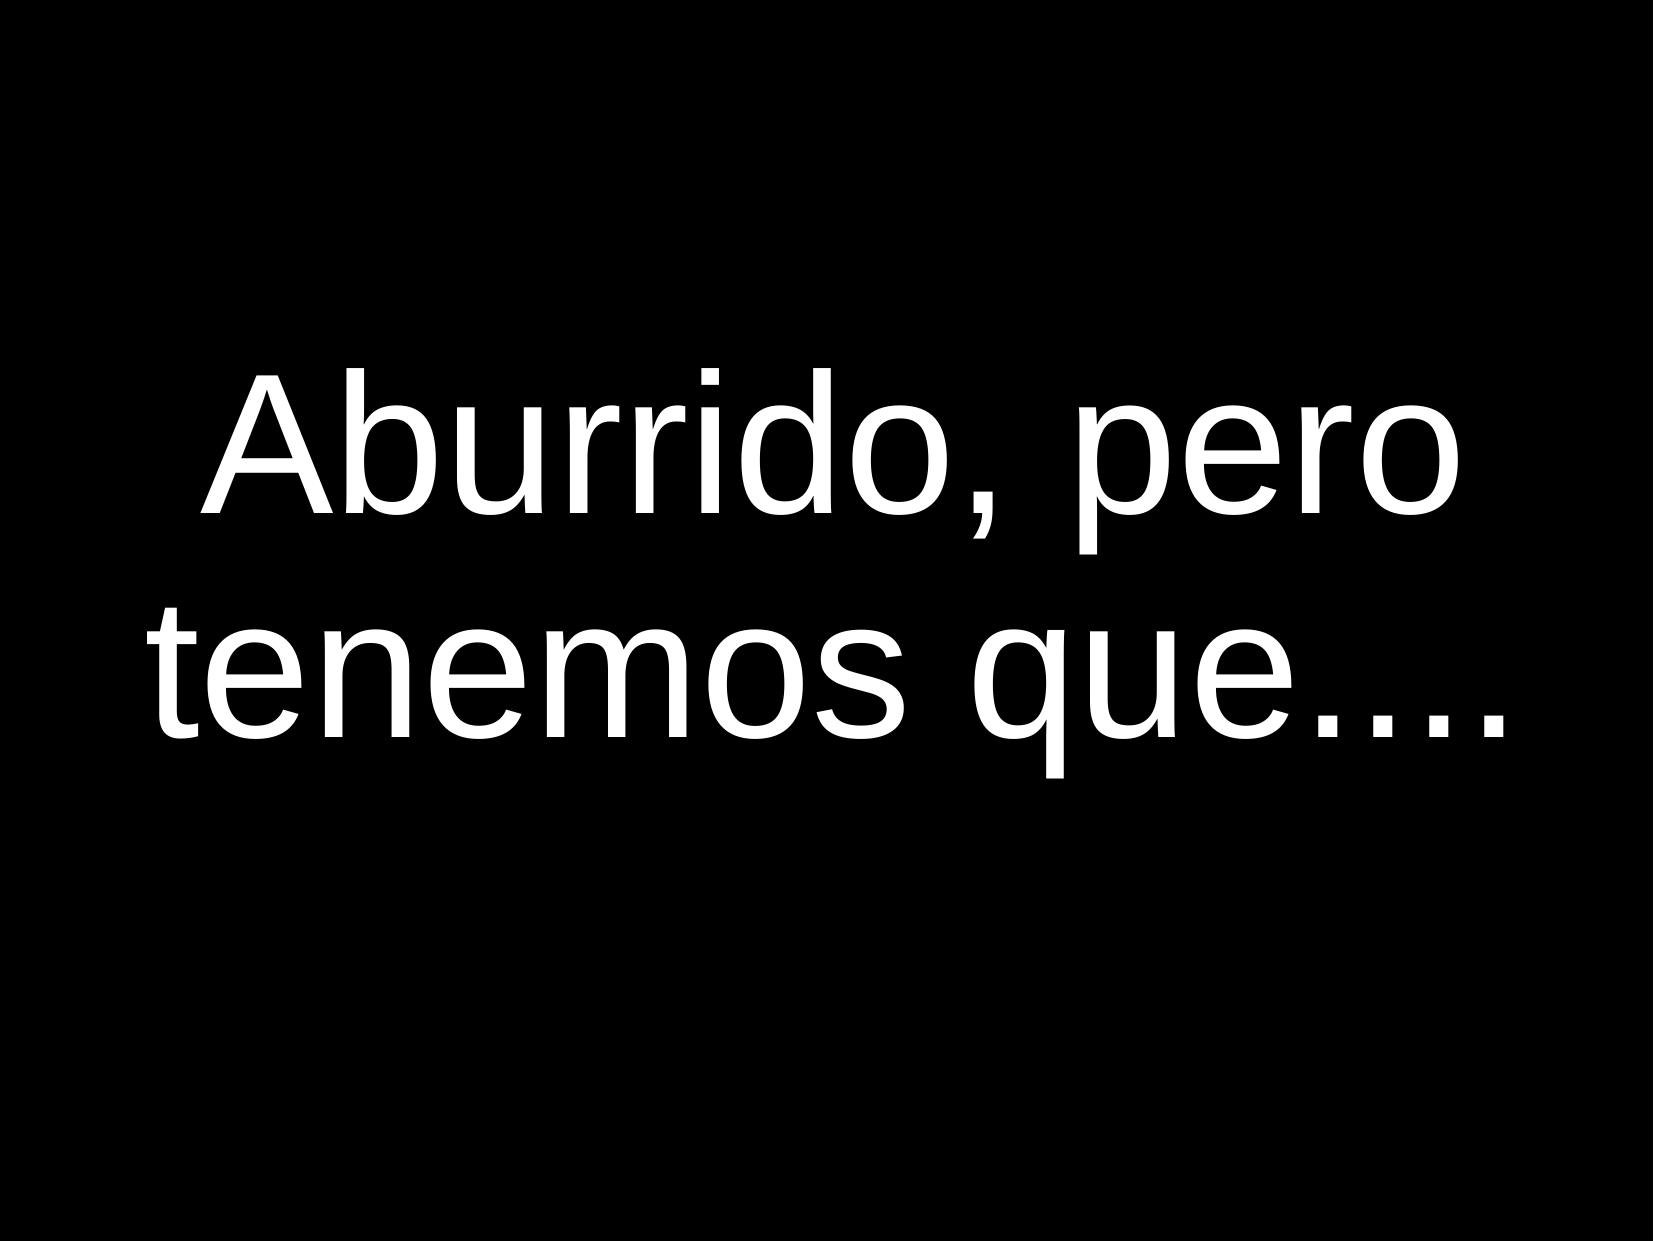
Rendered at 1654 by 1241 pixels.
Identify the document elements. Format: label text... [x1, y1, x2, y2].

title Aburrido, pero tenemos que.... [89, 332, 1578, 781]
